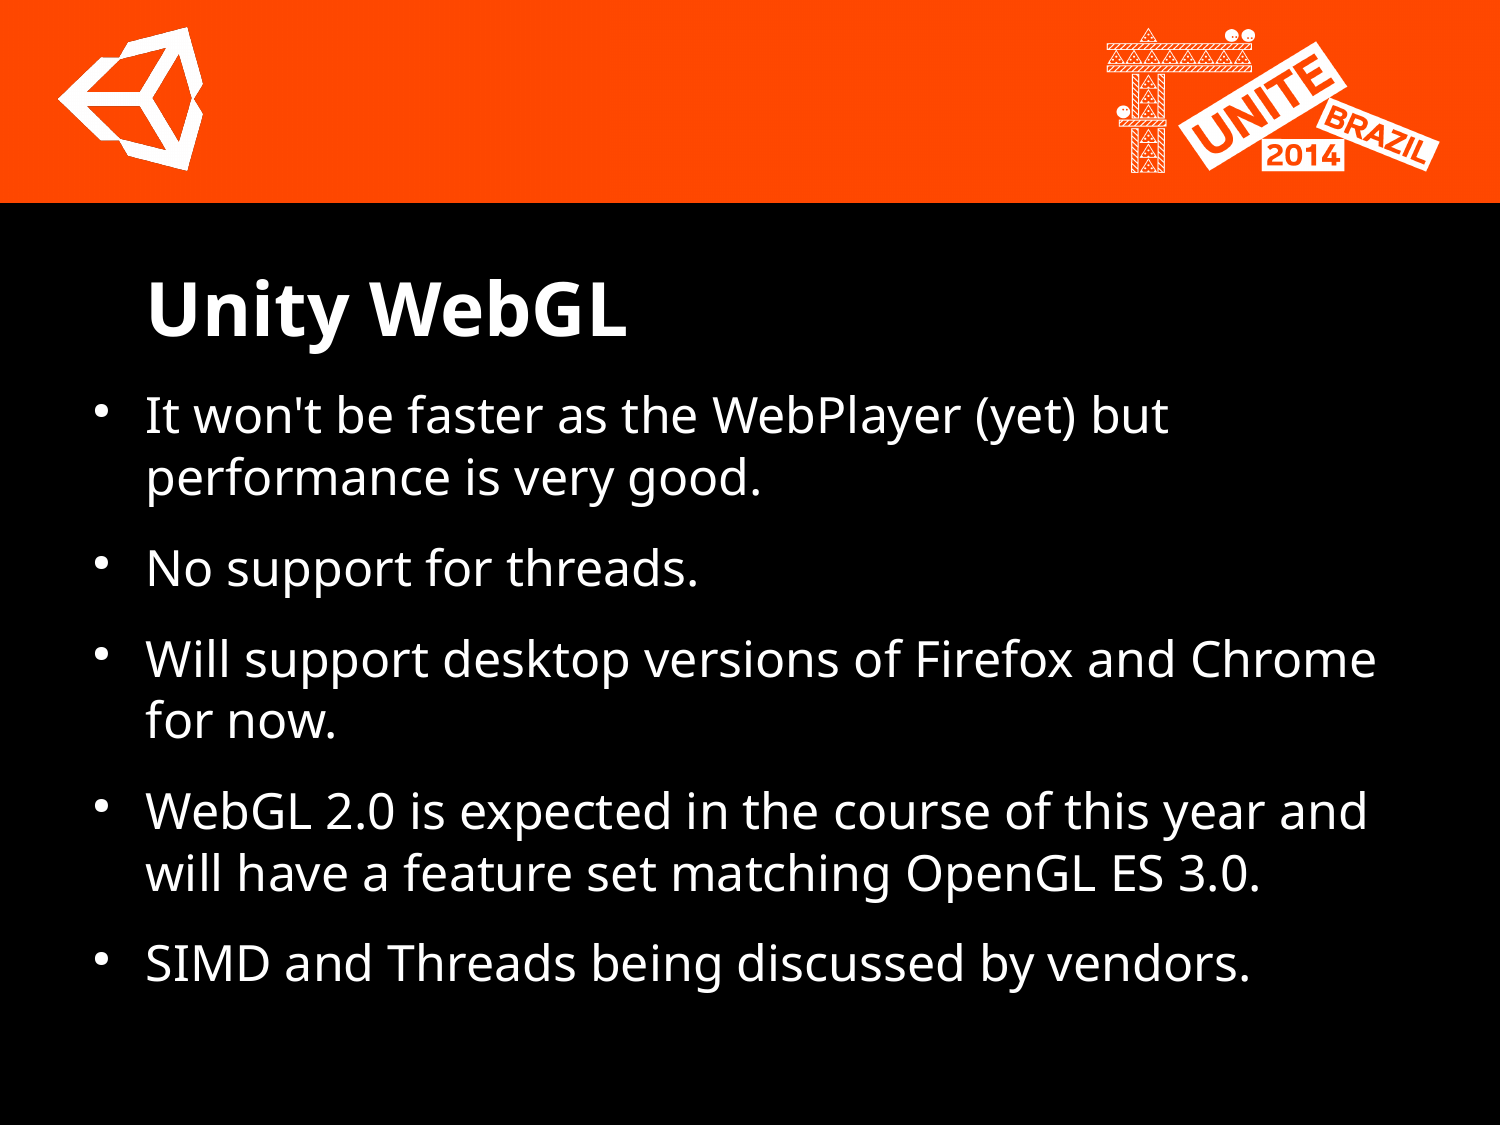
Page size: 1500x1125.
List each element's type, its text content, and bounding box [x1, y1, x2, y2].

list Unity WebGL It won't be faster as the WebPlayer (yet) but performance is very good. No support for threads. Will support desktop versions of Firefox and Chrome for now. WebGL 2.0 is expected in the course of this year and will have a feature set matching OpenGL ES 3.0. SIMD and Threads being discussed by vendors. [75, 263, 1425, 1007]
picture [56, 26, 203, 171]
